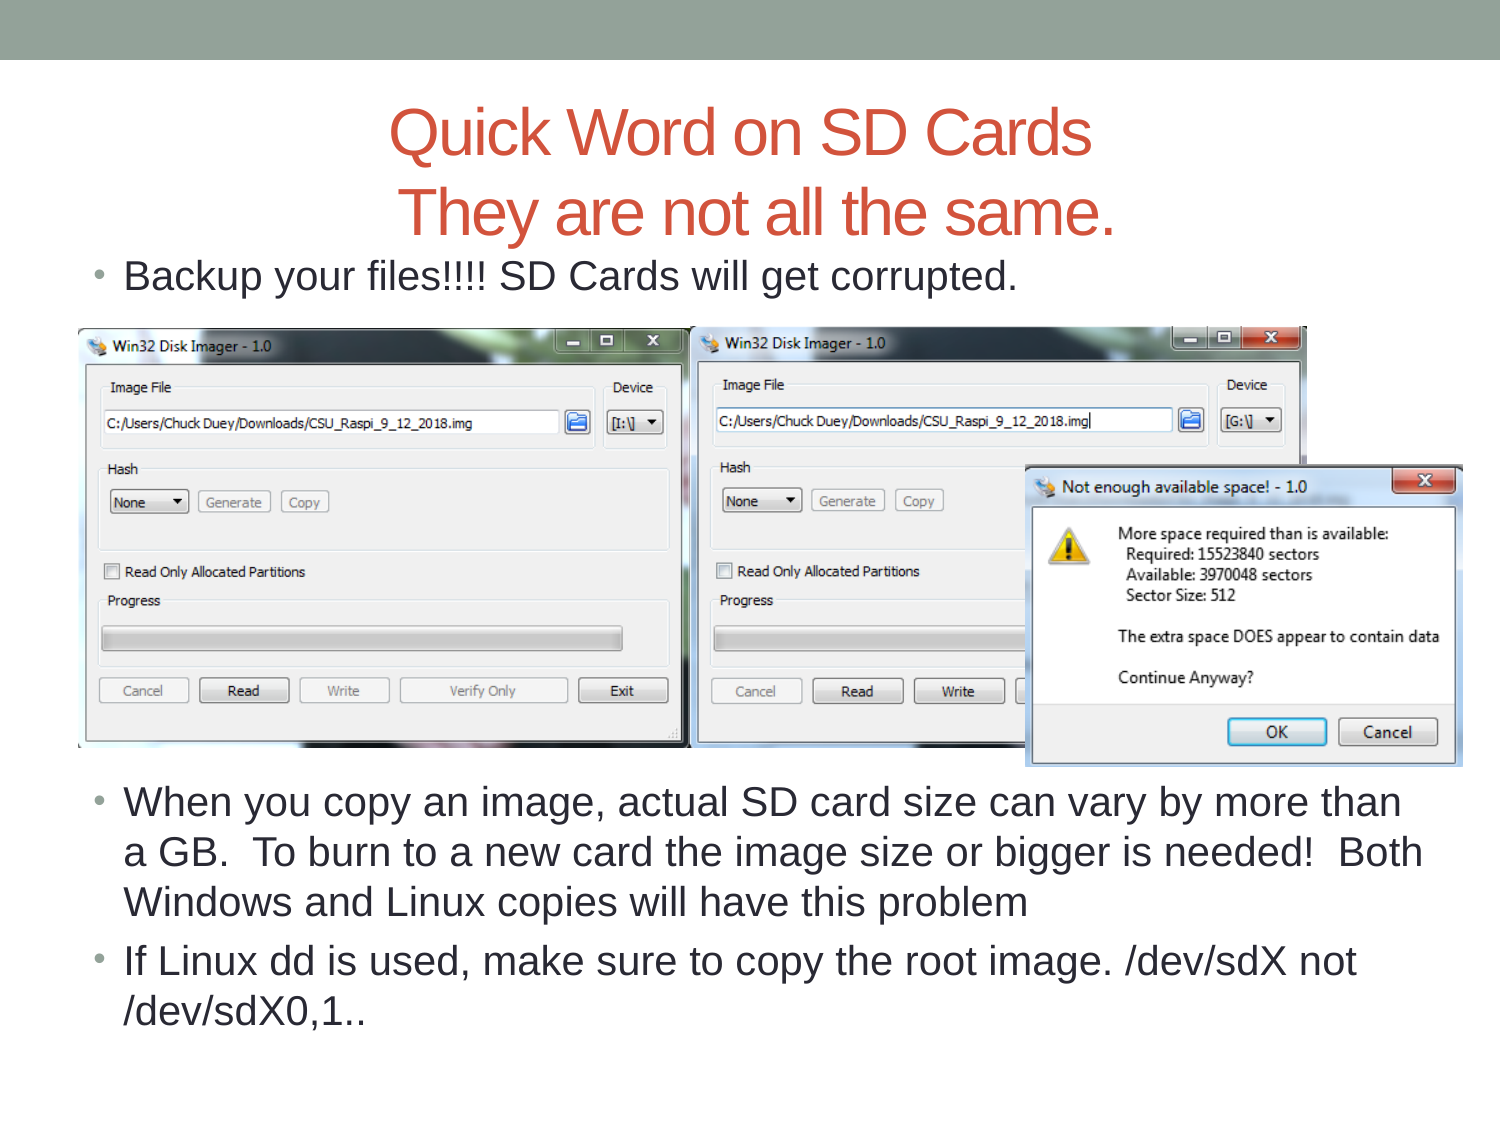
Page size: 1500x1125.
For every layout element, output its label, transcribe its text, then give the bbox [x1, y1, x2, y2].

list Backup your files!!!! SD Cards will get corrupted. When you copy an image, actual SD card size can vary by more than a GB. To burn to a new card the image size or bigger is needed! Both Windows and Linux copies will have this problem If Linux dd is used, make sure to copy the root image. /dev/sdX not /dev/sdX0,1.. [78, 241, 1450, 464]
picture [78, 326, 1463, 767]
list Backup your files!!!! SD Cards will get corrupted. When you copy an image, actual SD card size can vary by more than a GB. To burn to a new card the image size or bigger is needed! Both Windows and Linux copies will have this problem If Linux dd is used, make sure to copy the root image. /dev/sdX not /dev/sdX0,1.. [78, 748, 1450, 1088]
title Quick Word on SD Cards They are not all the same. [75, 87, 1425, 250]
